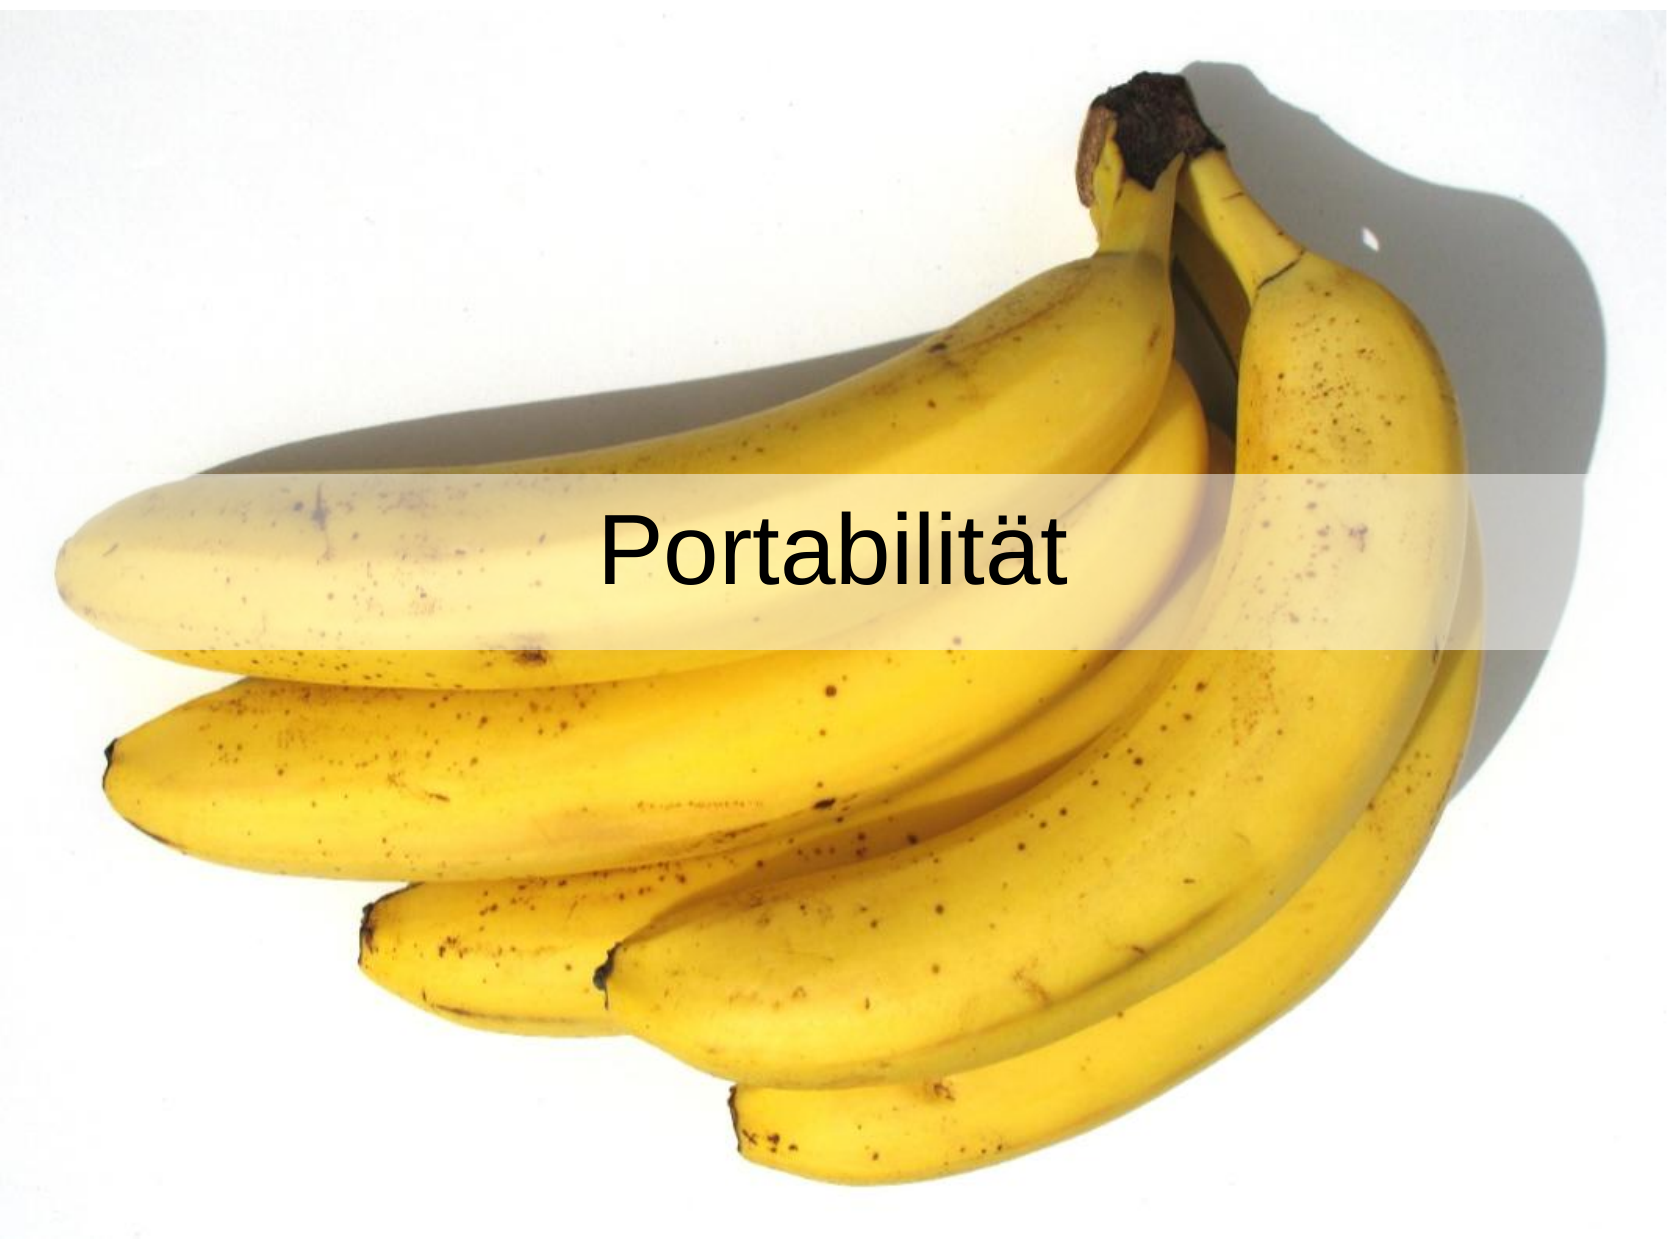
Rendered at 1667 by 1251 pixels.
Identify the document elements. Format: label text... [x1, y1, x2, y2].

title Portabilität [131, 500, 1536, 701]
picture [0, 10, 1667, 1240]
